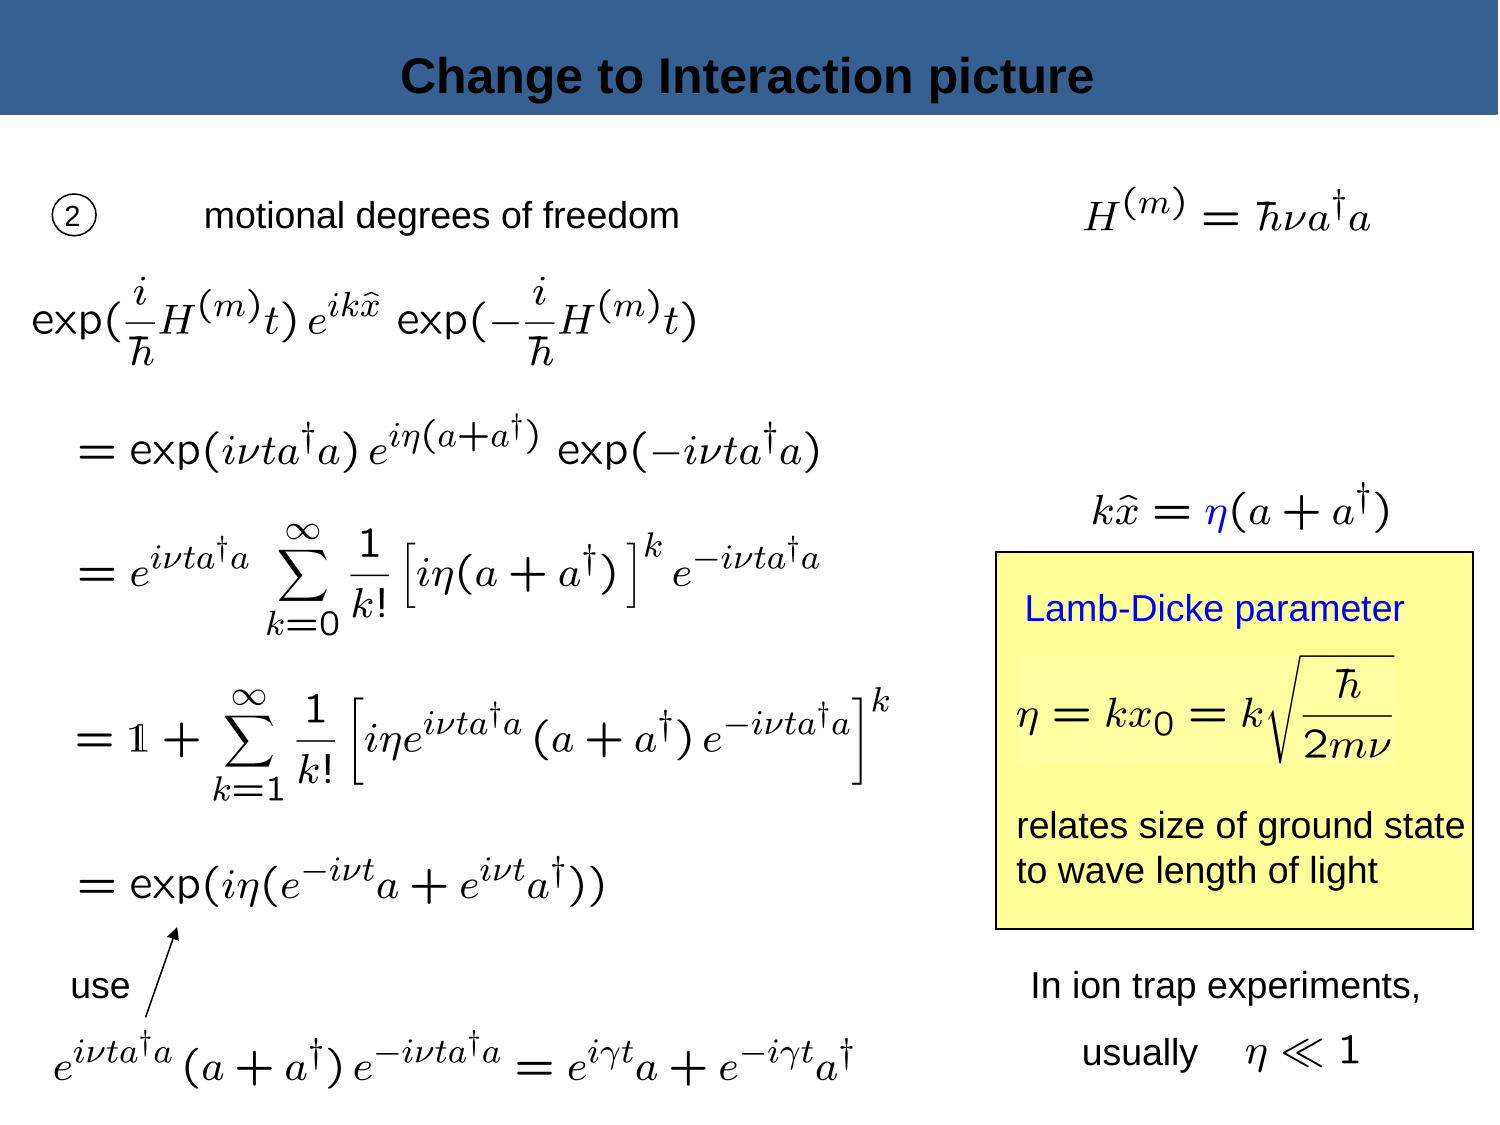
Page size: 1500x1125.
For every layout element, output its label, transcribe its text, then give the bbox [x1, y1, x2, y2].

text_box Change to Interaction picture [385, 35, 1110, 112]
picture [1017, 654, 1395, 765]
text_box relates size of ground state to wave length of light [1001, 793, 1481, 899]
text_box motional degrees of freedom [189, 183, 696, 244]
picture [53, 1028, 853, 1090]
picture [76, 686, 890, 802]
text_box [995, 552, 1473, 930]
picture [33, 275, 695, 366]
text_box usually [1067, 1020, 1224, 1081]
picture [79, 523, 821, 637]
text_box 2 [49, 189, 96, 240]
picture [1082, 185, 1371, 231]
picture [78, 412, 819, 474]
picture [1093, 481, 1388, 534]
text_box use [55, 953, 146, 1015]
picture [1245, 1033, 1360, 1073]
picture [79, 855, 603, 908]
text_box In ion trap experiments, [1015, 953, 1448, 1015]
text_box Lamb-Dicke parameter [1009, 576, 1421, 638]
